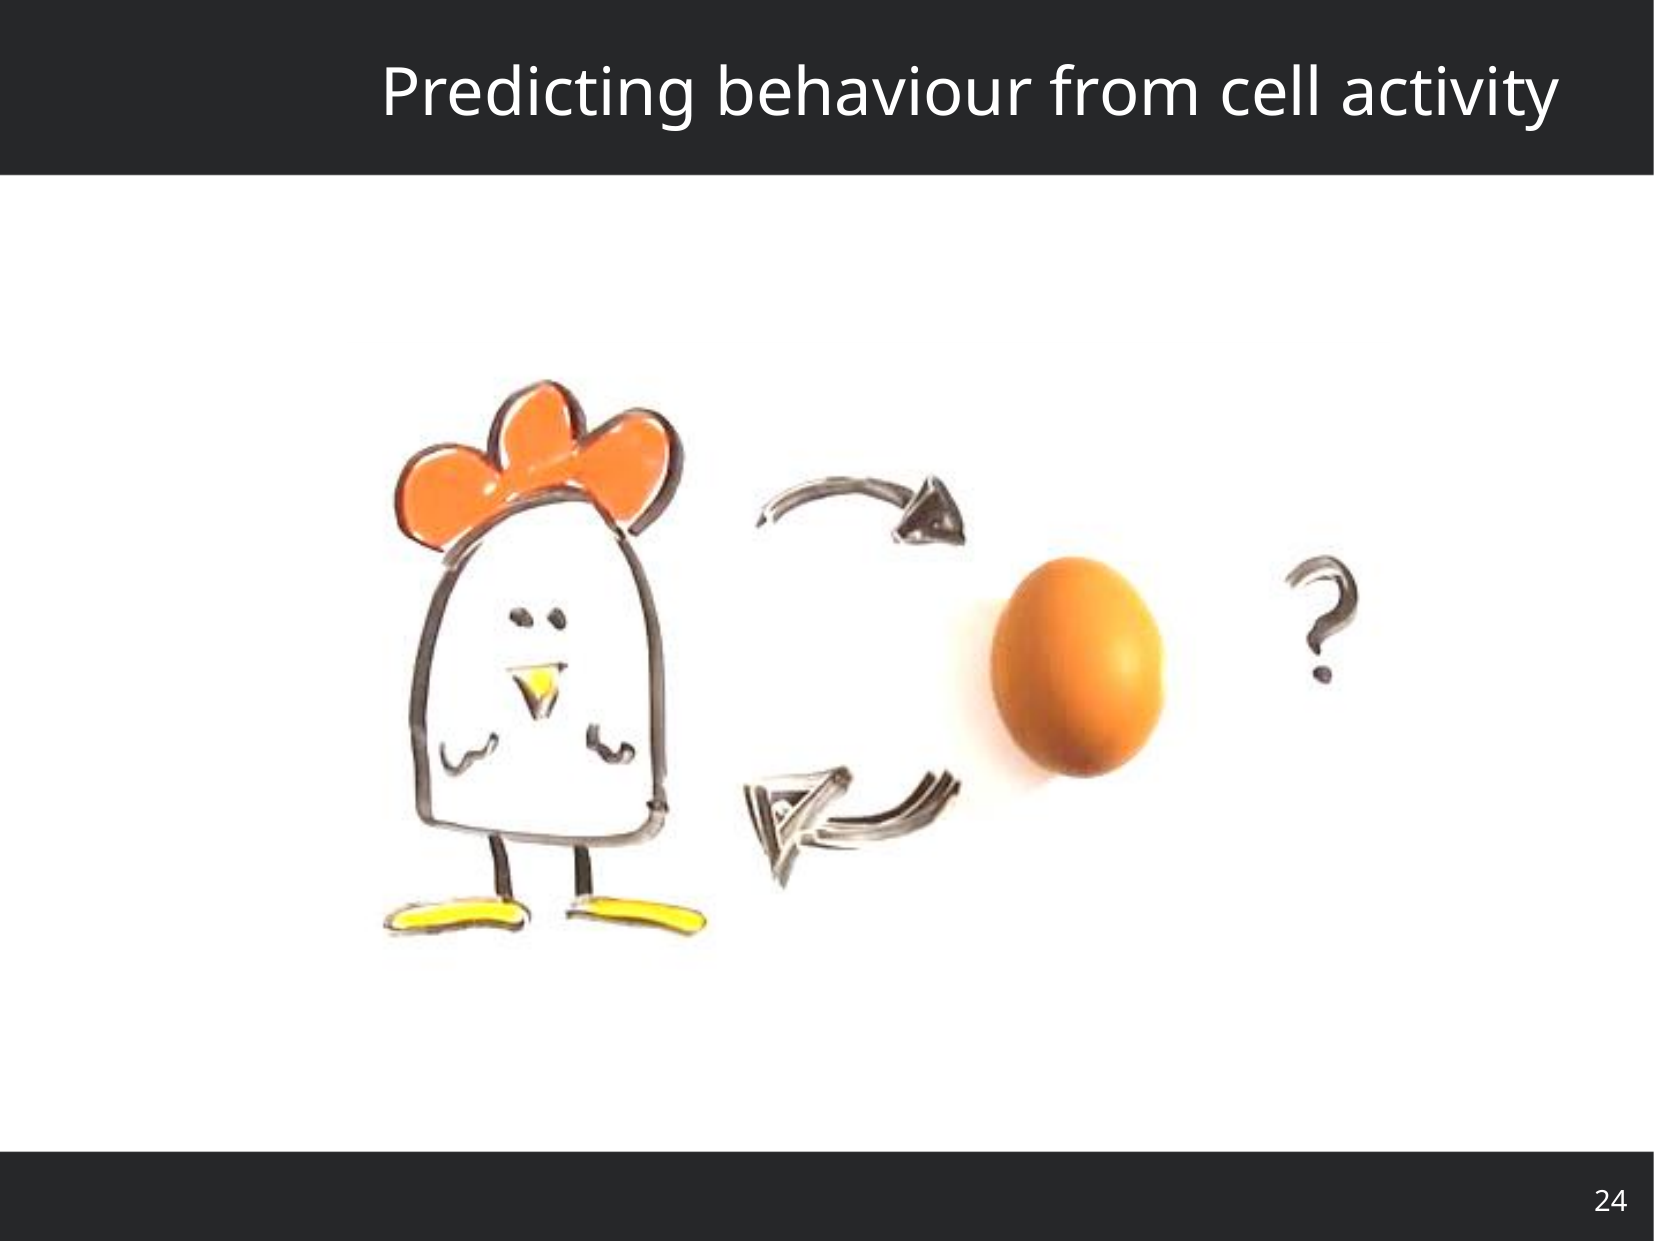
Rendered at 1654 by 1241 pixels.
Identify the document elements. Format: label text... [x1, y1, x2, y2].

text_box Predicting behaviour from cell activity [88, 36, 1577, 216]
picture [0, 0, 1654, 1241]
